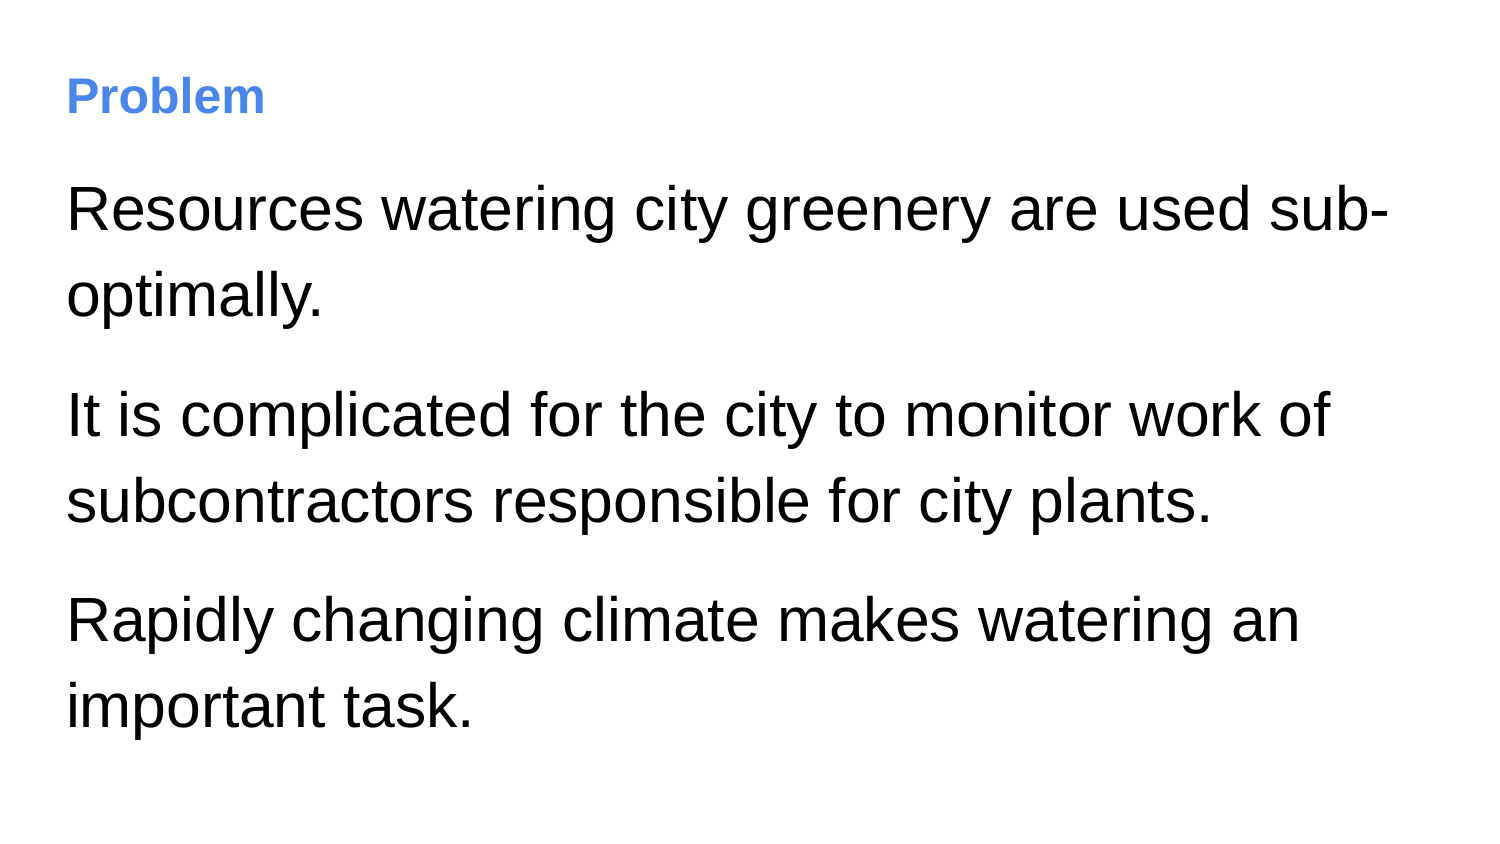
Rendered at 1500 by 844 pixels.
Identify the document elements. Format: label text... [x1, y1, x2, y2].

title Problem [51, 48, 1449, 141]
list Resources watering city greenery are used sub-optimally. It is complicated for the city to monitor work of subcontractors responsible for city plants. Rapidly changing climate makes watering an important task. [51, 141, 1449, 703]
